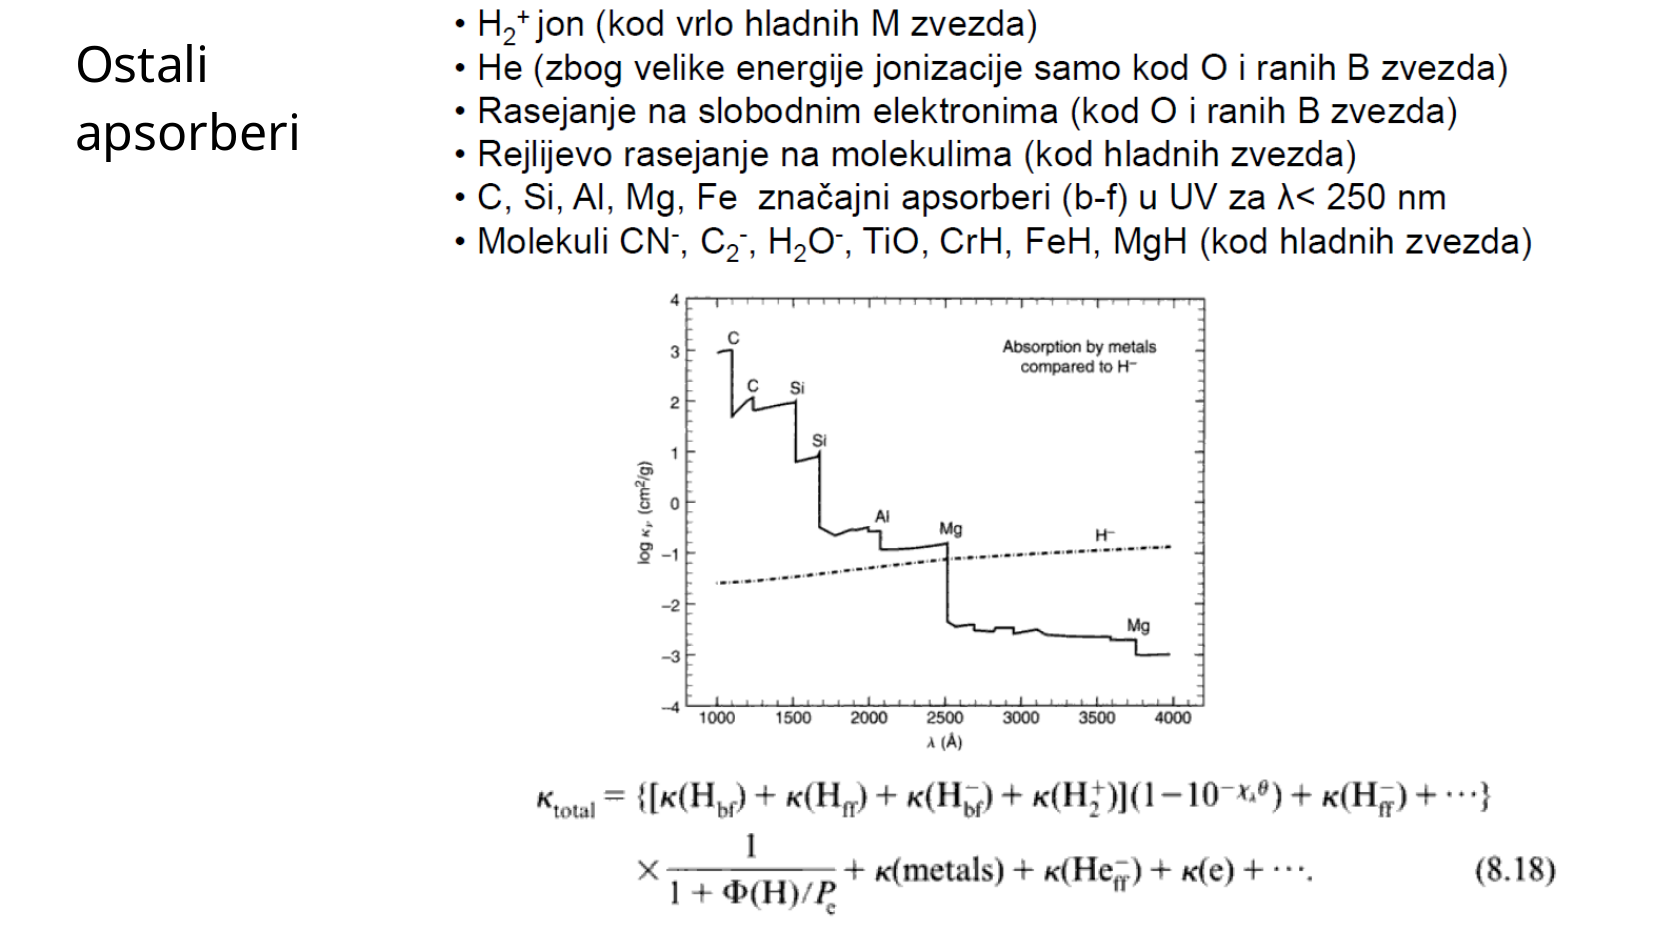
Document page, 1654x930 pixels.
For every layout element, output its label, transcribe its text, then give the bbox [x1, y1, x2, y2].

picture [419, 0, 1653, 930]
title Ostali apsorberi [75, 37, 316, 157]
